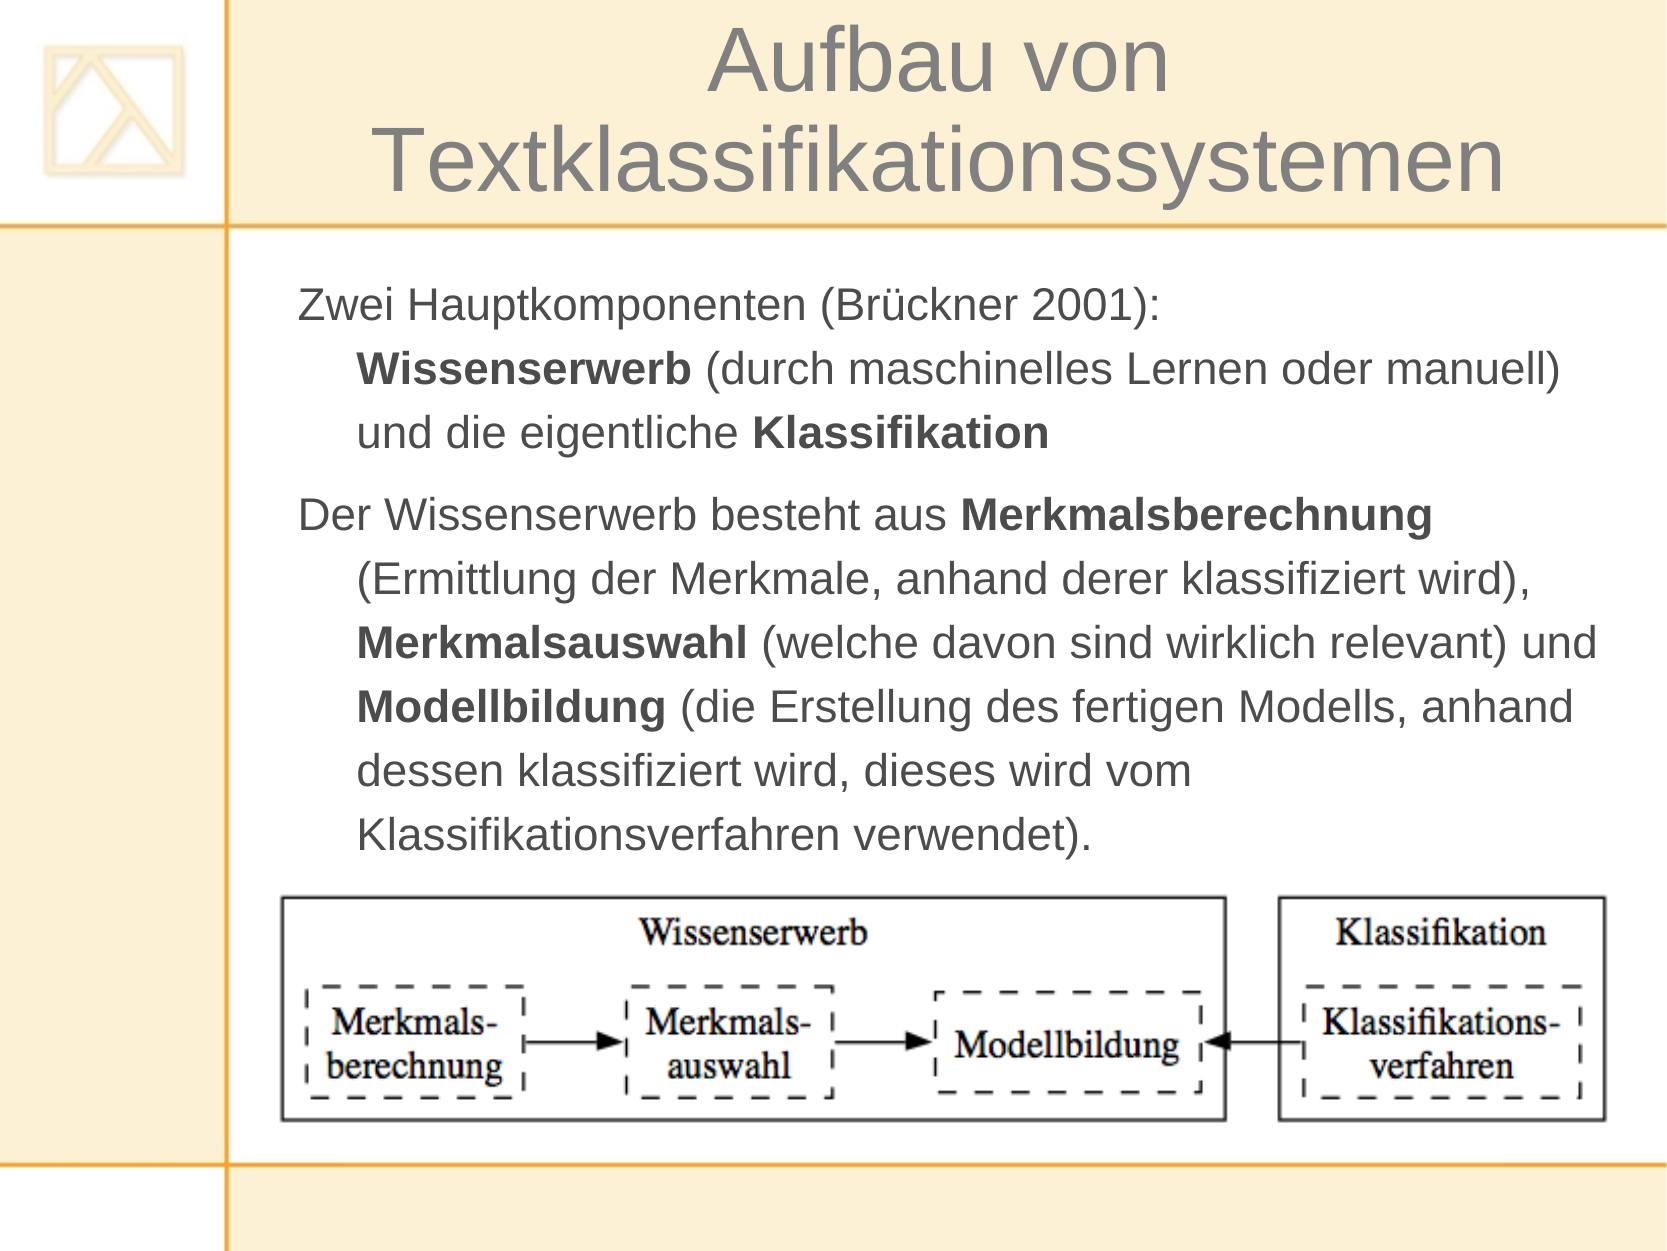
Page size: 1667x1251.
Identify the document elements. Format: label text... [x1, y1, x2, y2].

picture [0, 0, 1667, 1251]
title Aufbau von Textklassifikationssystemen [268, 0, 1611, 238]
list Zwei Hauptkomponenten (Brückner 2001): Wissenserwerb (durch maschinelles Lernen oder manuell) und die eigentliche Klassifikation Der Wissenserwerb besteht aus Merkmalsberechnung (Ermittlung der Merkmale, anhand derer klassifiziert wird), Merkmalsauswahl (welche davon sind wirklich relevant) und Modellbildung (die Erstellung des fertigen Modells, anhand dessen klassifiziert wird, dieses wird vom Klassifikationsverfahren verwendet). [268, 265, 1611, 850]
